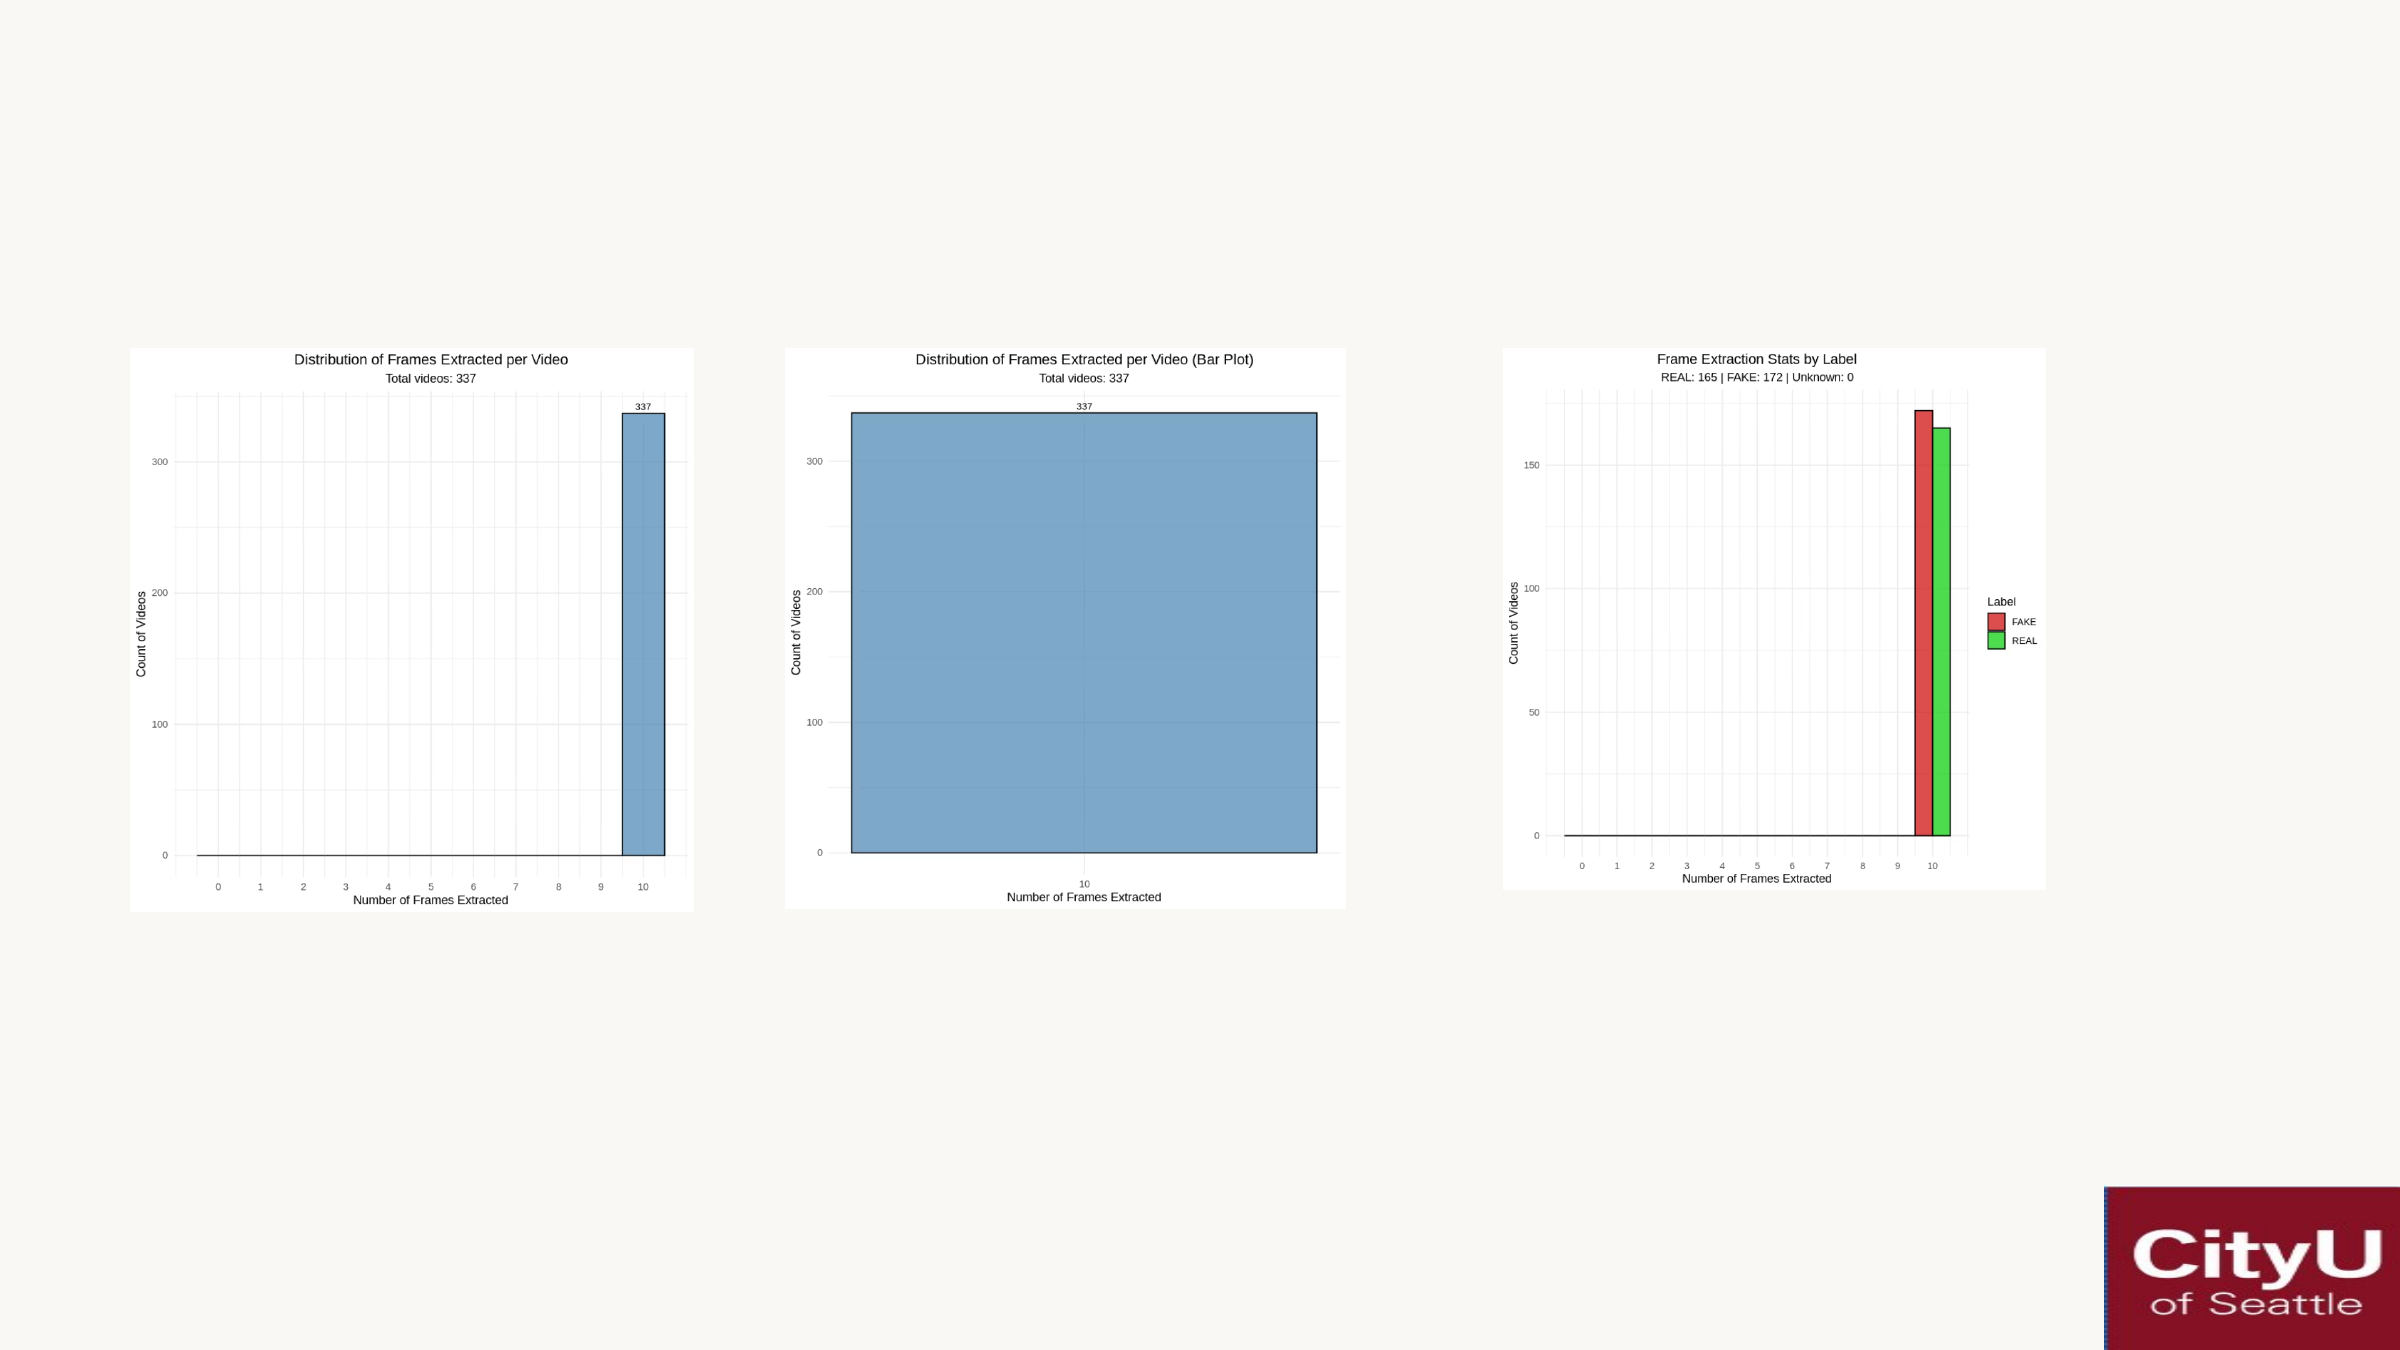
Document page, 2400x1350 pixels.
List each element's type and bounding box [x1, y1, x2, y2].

picture [1503, 348, 2046, 891]
picture [130, 348, 694, 912]
picture [2104, 1185, 2400, 1350]
picture [785, 348, 1346, 909]
